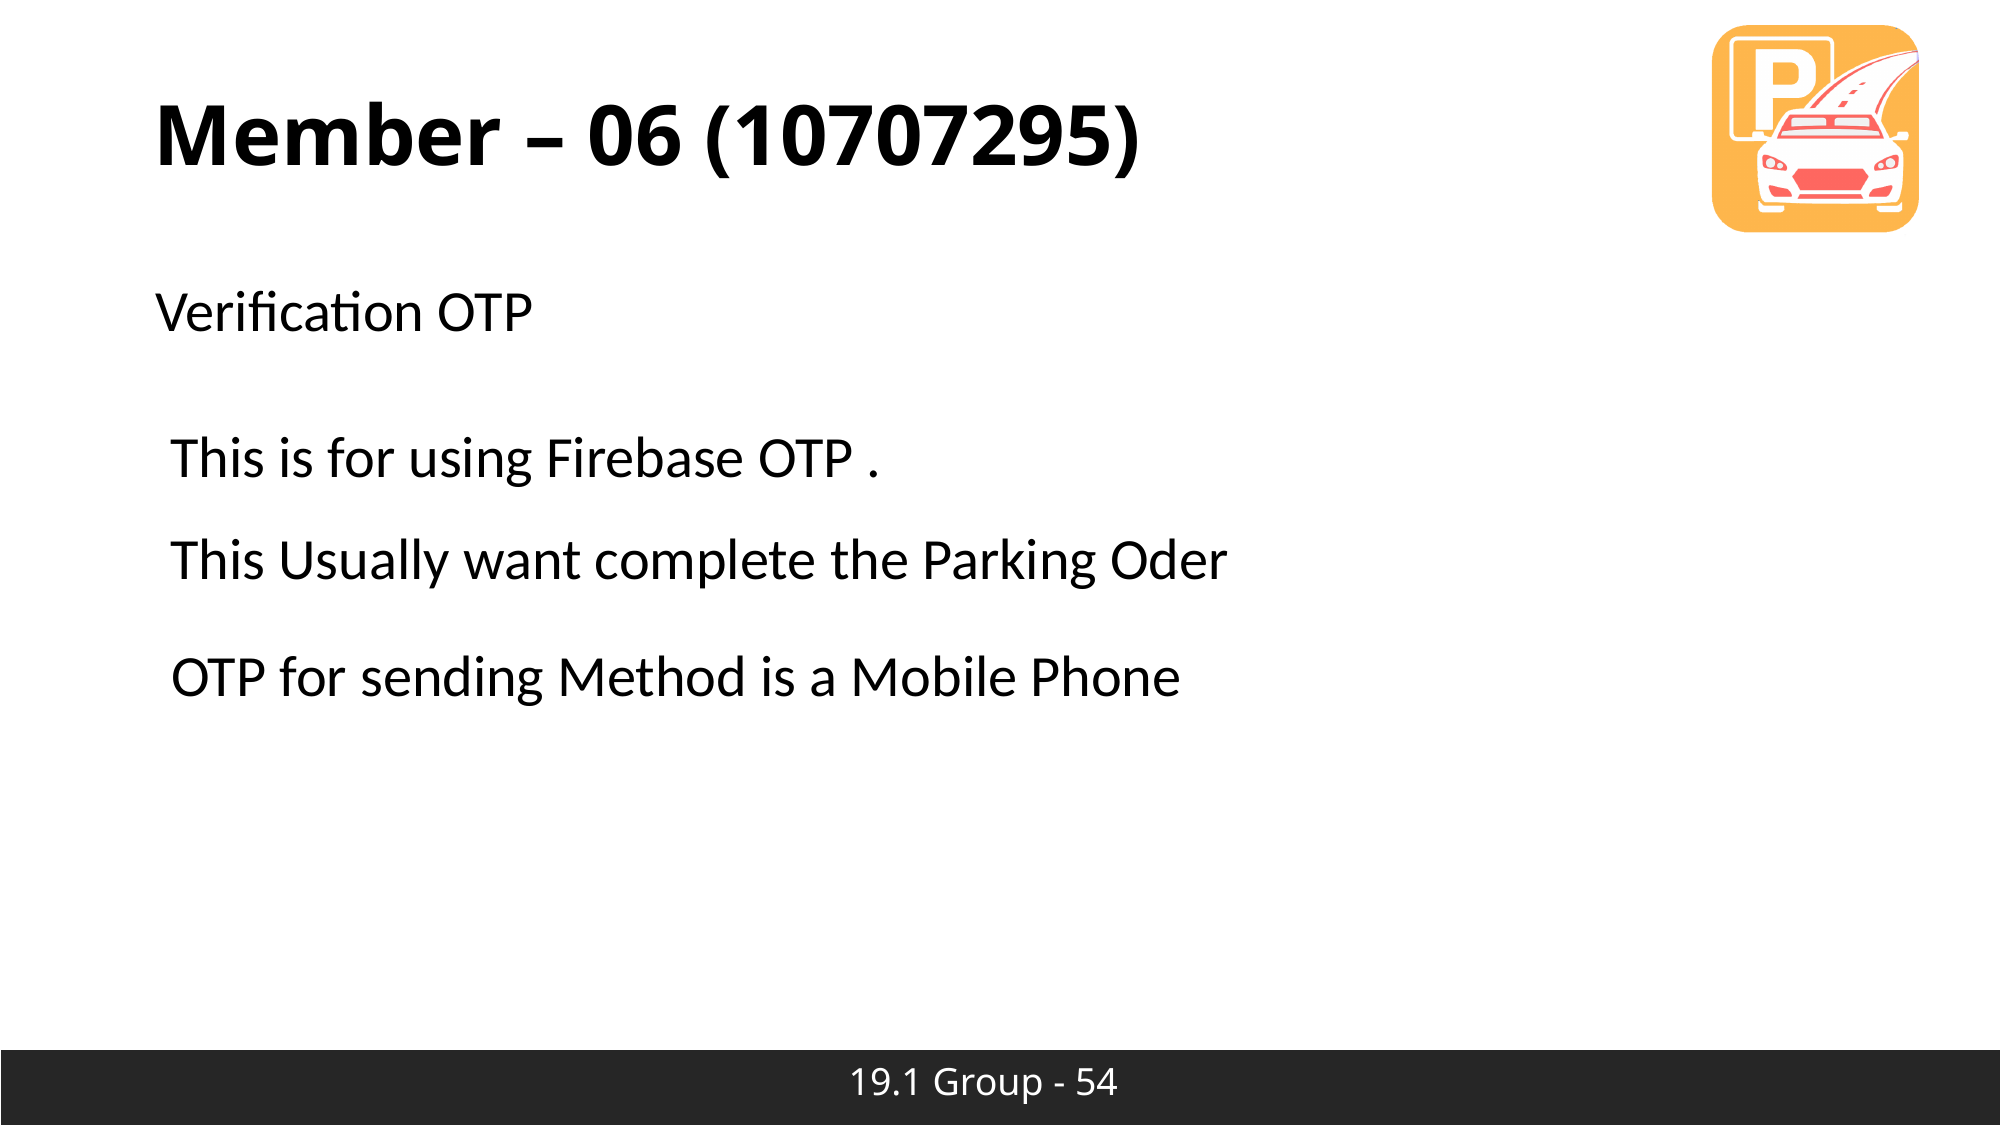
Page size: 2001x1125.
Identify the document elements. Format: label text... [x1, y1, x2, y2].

picture [1709, 22, 1930, 243]
text_box This is for using Firebase OTP . [155, 411, 1357, 498]
text_box This Usually want complete the Parking Oder [155, 513, 1357, 600]
text_box Member – 06 (10707295) [0, 74, 1568, 191]
text_box OTP for sending Method is a Mobile Phone [156, 631, 1358, 717]
text_box 19.1 Group - 54 [833, 1050, 2000, 1125]
text_box Verification OTP [140, 265, 1343, 352]
